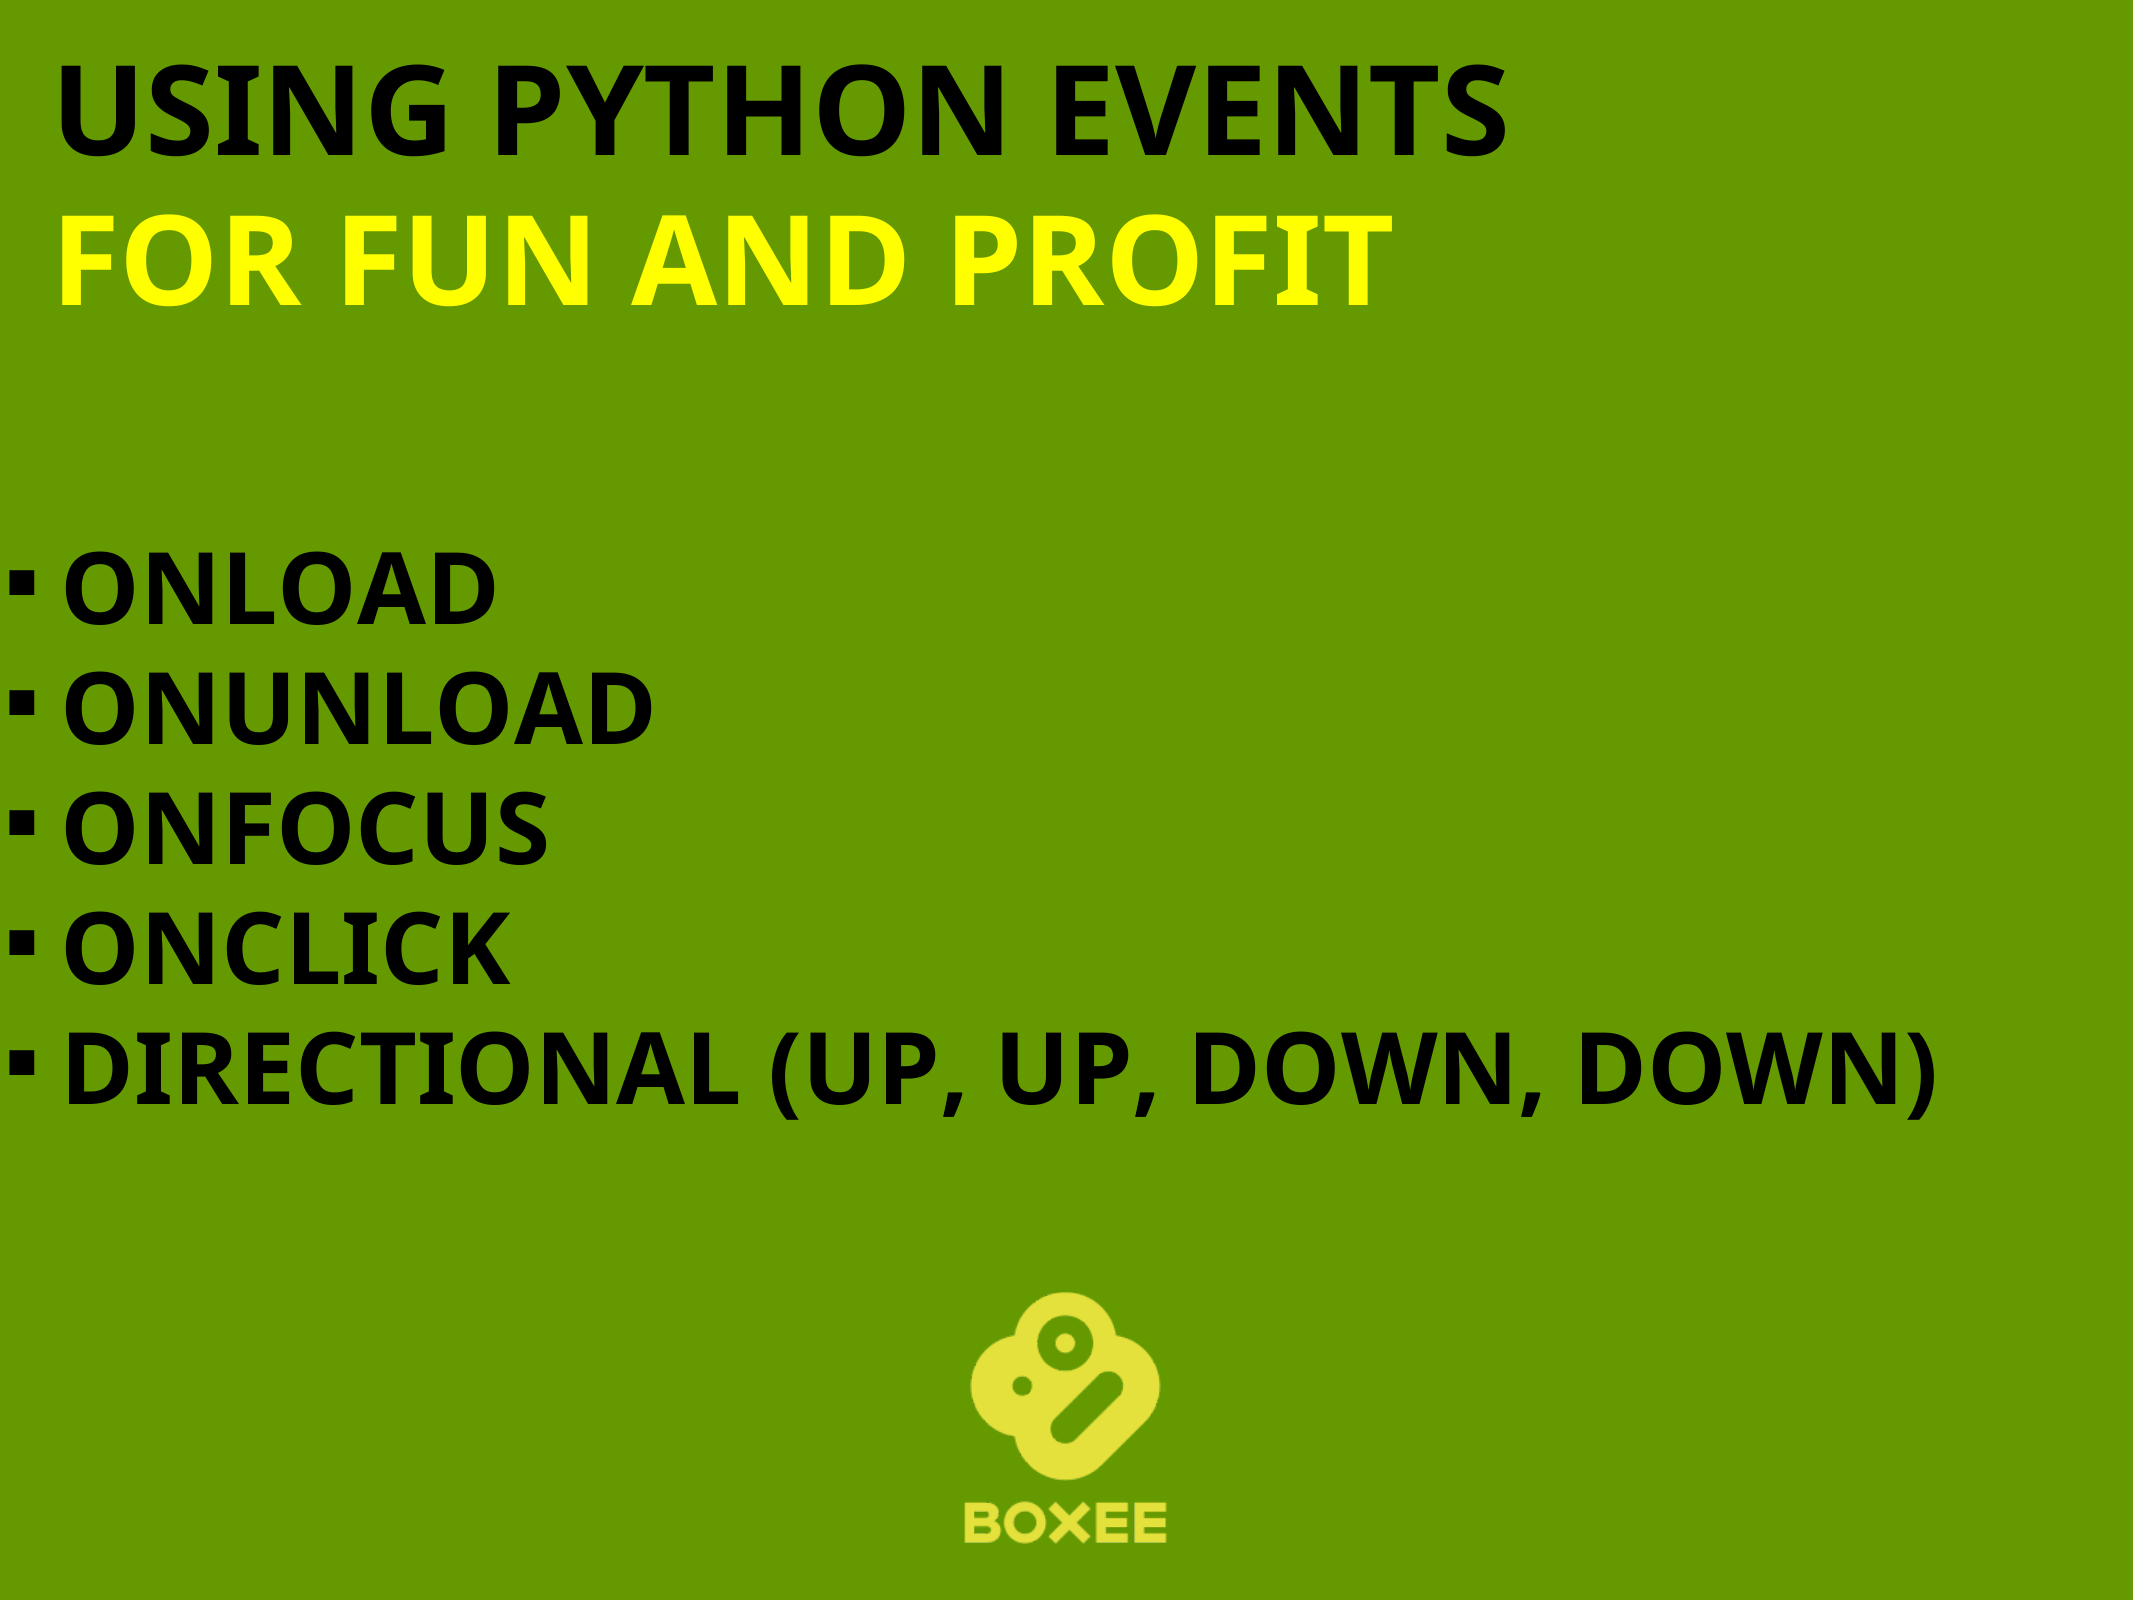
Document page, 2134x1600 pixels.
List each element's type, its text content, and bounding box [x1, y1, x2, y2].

text_box USING PYTHON EVENTS FOR FUN AND PROFIT [41, 29, 2055, 426]
text_box ONLOAD ONUNLOAD ONFOCUS ONCLICK DIRECTIONAL (UP, UP, DOWN, DOWN) [0, 525, 2134, 1538]
picture [964, 1538, 1167, 1544]
